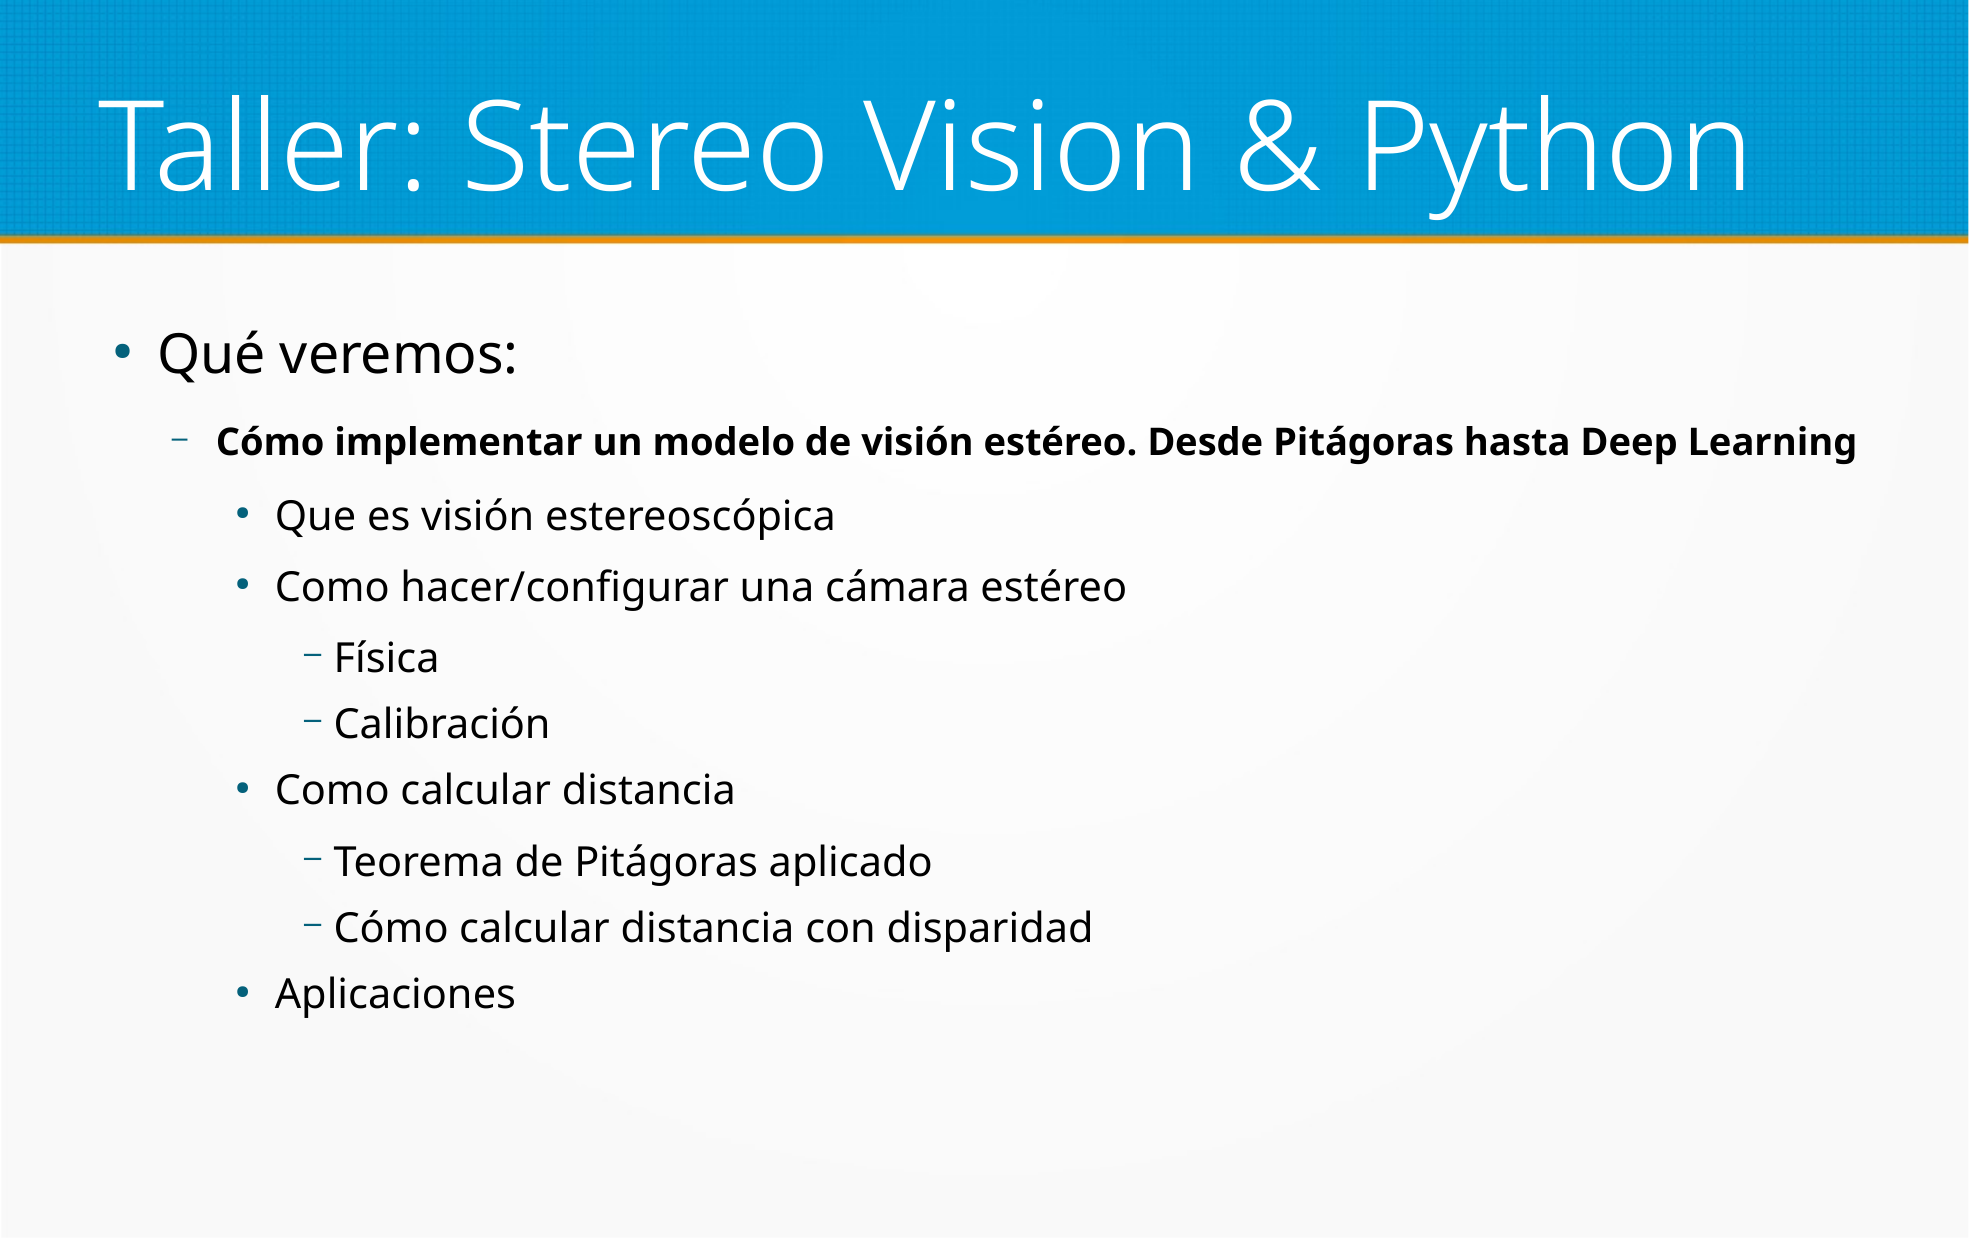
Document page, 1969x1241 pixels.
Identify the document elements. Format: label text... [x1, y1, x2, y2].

list Qué veremos: Cómo implementar un modelo de visión estéreo. Desde Pitágoras hasta Deep Learning Que es visión estereoscópica Como hacer/configurar una cámara estéreo Física Calibración Como calcular distancia Teorema de Pitágoras aplicado Cómo calcular distancia con disparidad Aplicaciones [98, 315, 1861, 1081]
picture [0, 233, 1969, 1241]
title Taller: Stereo Vision & Python [98, 19, 1870, 227]
